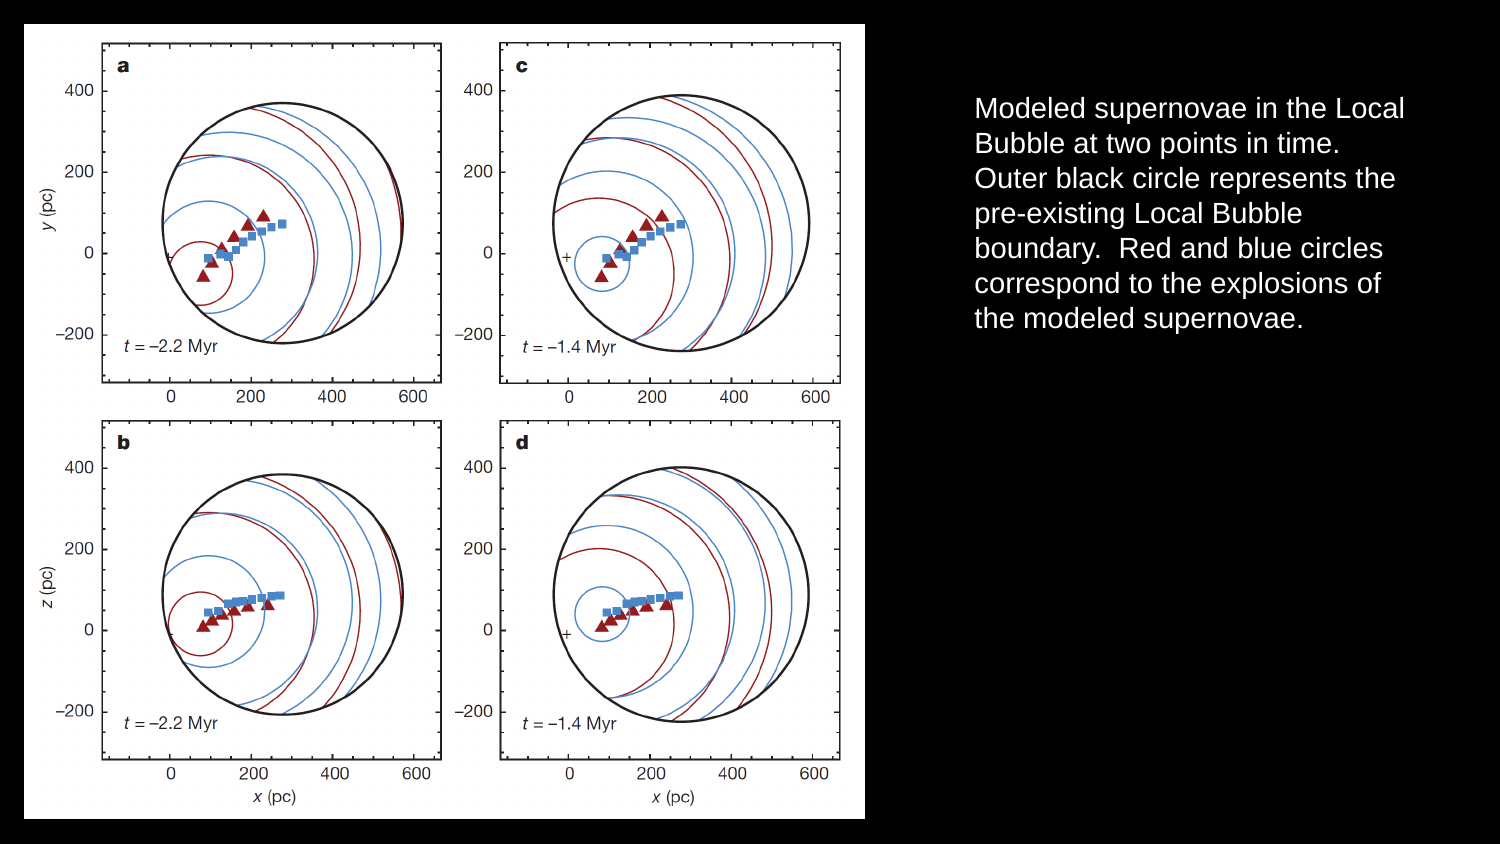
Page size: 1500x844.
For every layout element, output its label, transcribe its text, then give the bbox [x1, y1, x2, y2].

picture [24, 24, 865, 819]
text_box Modeled supernovae in the Local Bubble at two points in time. Outer black circle represents the pre-existing Local Bubble boundary. Red and blue circles correspond to the explosions of the modeled supernovae. [959, 74, 1446, 639]
